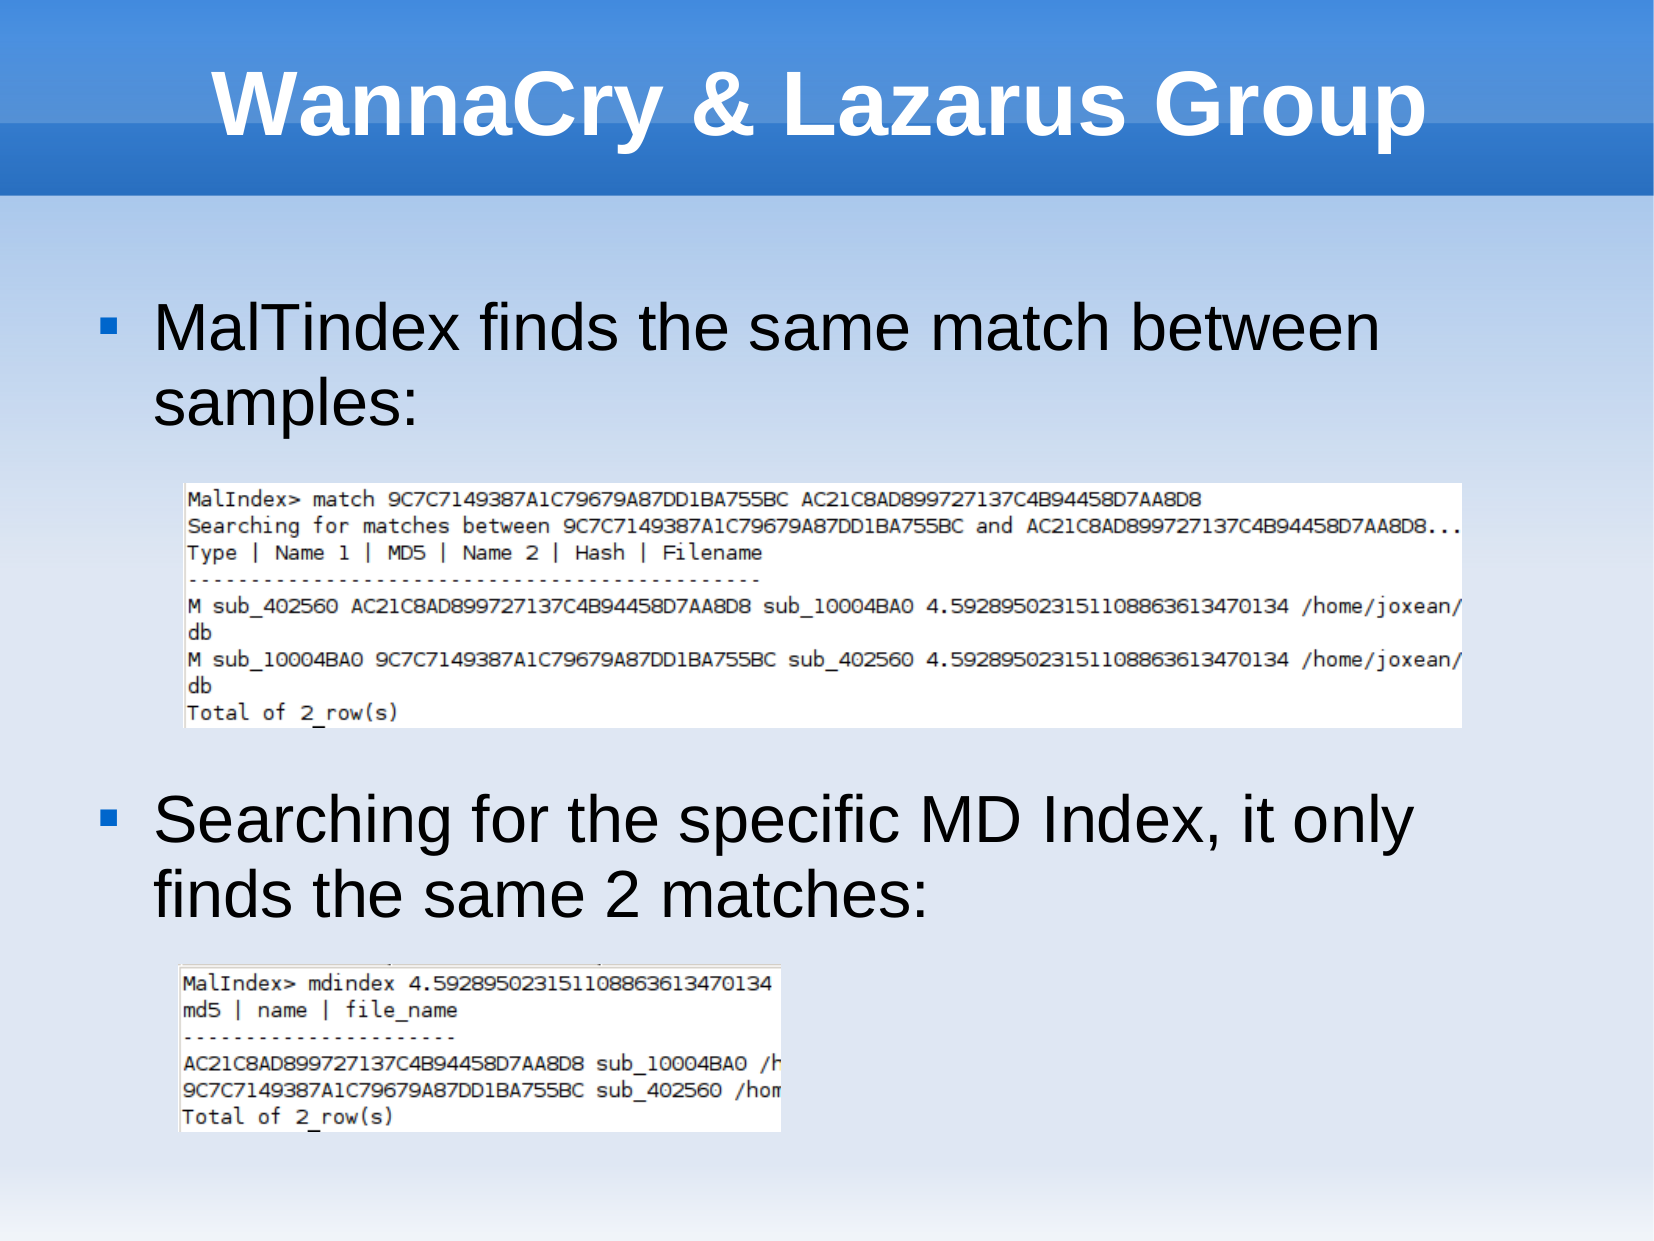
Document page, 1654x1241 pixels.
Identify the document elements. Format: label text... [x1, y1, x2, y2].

picture [0, 0, 1654, 1241]
list MalTindex finds the same match between samples: Searching for the specific MD Index, it only finds the same 2 matches: [82, 290, 1571, 1109]
title WannaCry & Lazarus Group [76, 0, 1565, 208]
